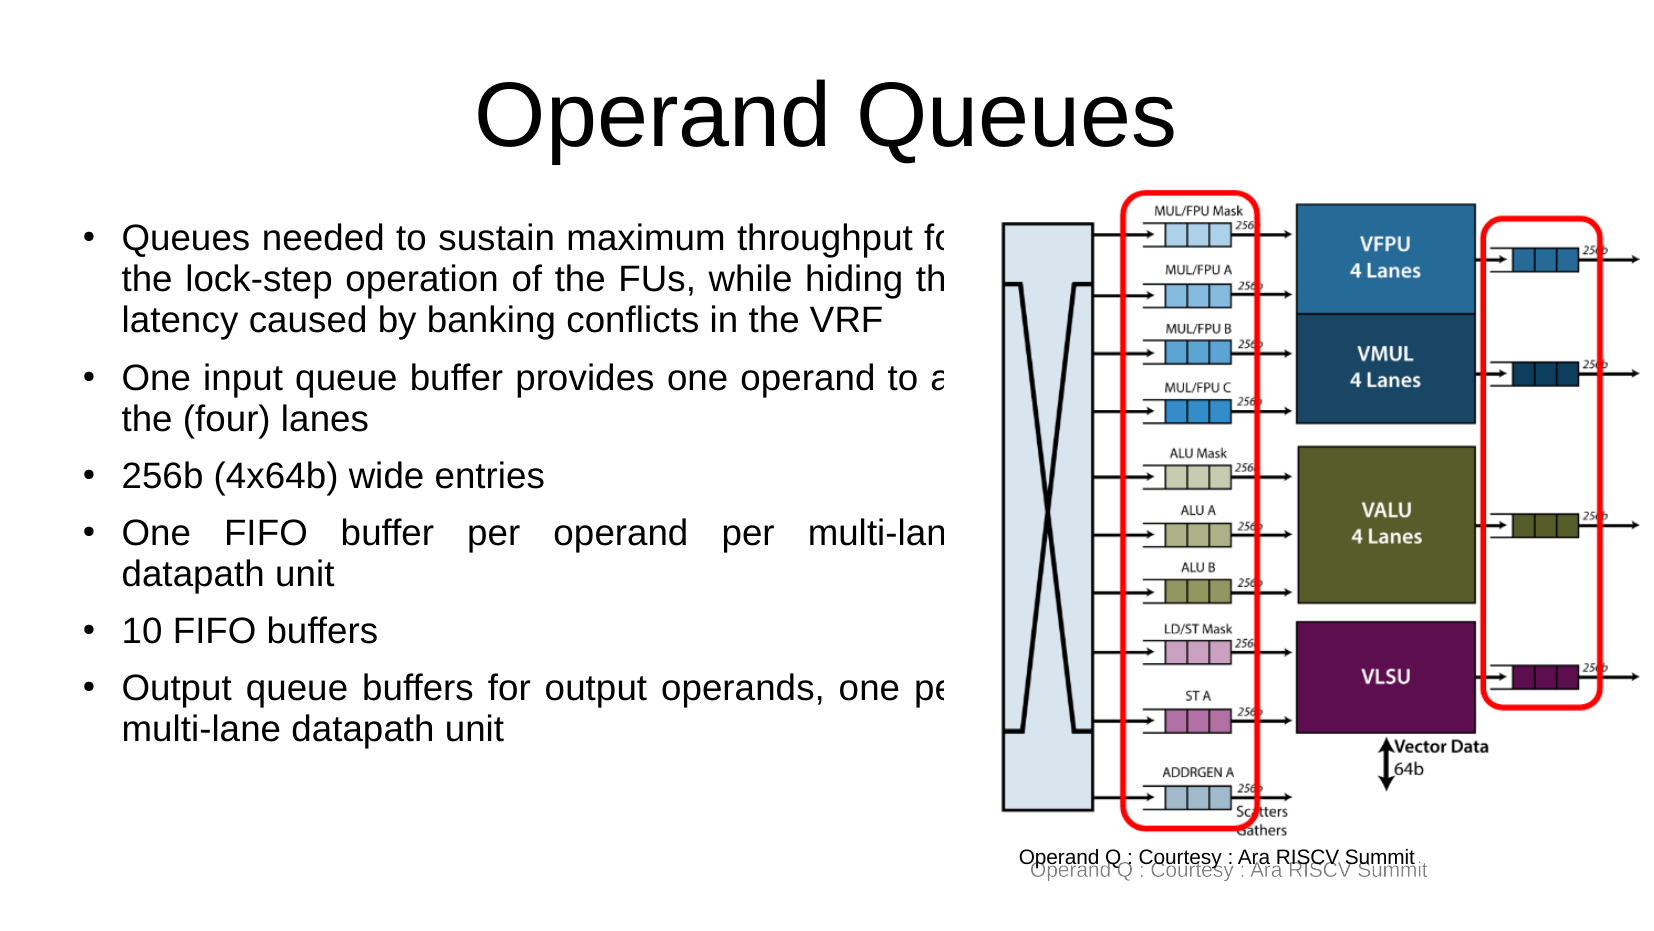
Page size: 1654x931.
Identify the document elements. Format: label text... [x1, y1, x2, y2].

list Queues needed to sustain maximum throughput for the lock-step operation of the FUs, while hiding the latency caused by banking conflicts in the VRF One input queue buffer provides one operand to all the (four) lanes 256b (4x64b) wide entries One FIFO buffer per operand per multi-lane datapath unit 10 FIFO buffers Output queue buffers for output operands, one per multi-lane datapath unit [82, 217, 944, 758]
text_box Operand Q : Courtesy : Ara RISCV Summit [1003, 838, 1442, 877]
title Operand Queues [82, 37, 1571, 193]
picture [944, 157, 1651, 839]
